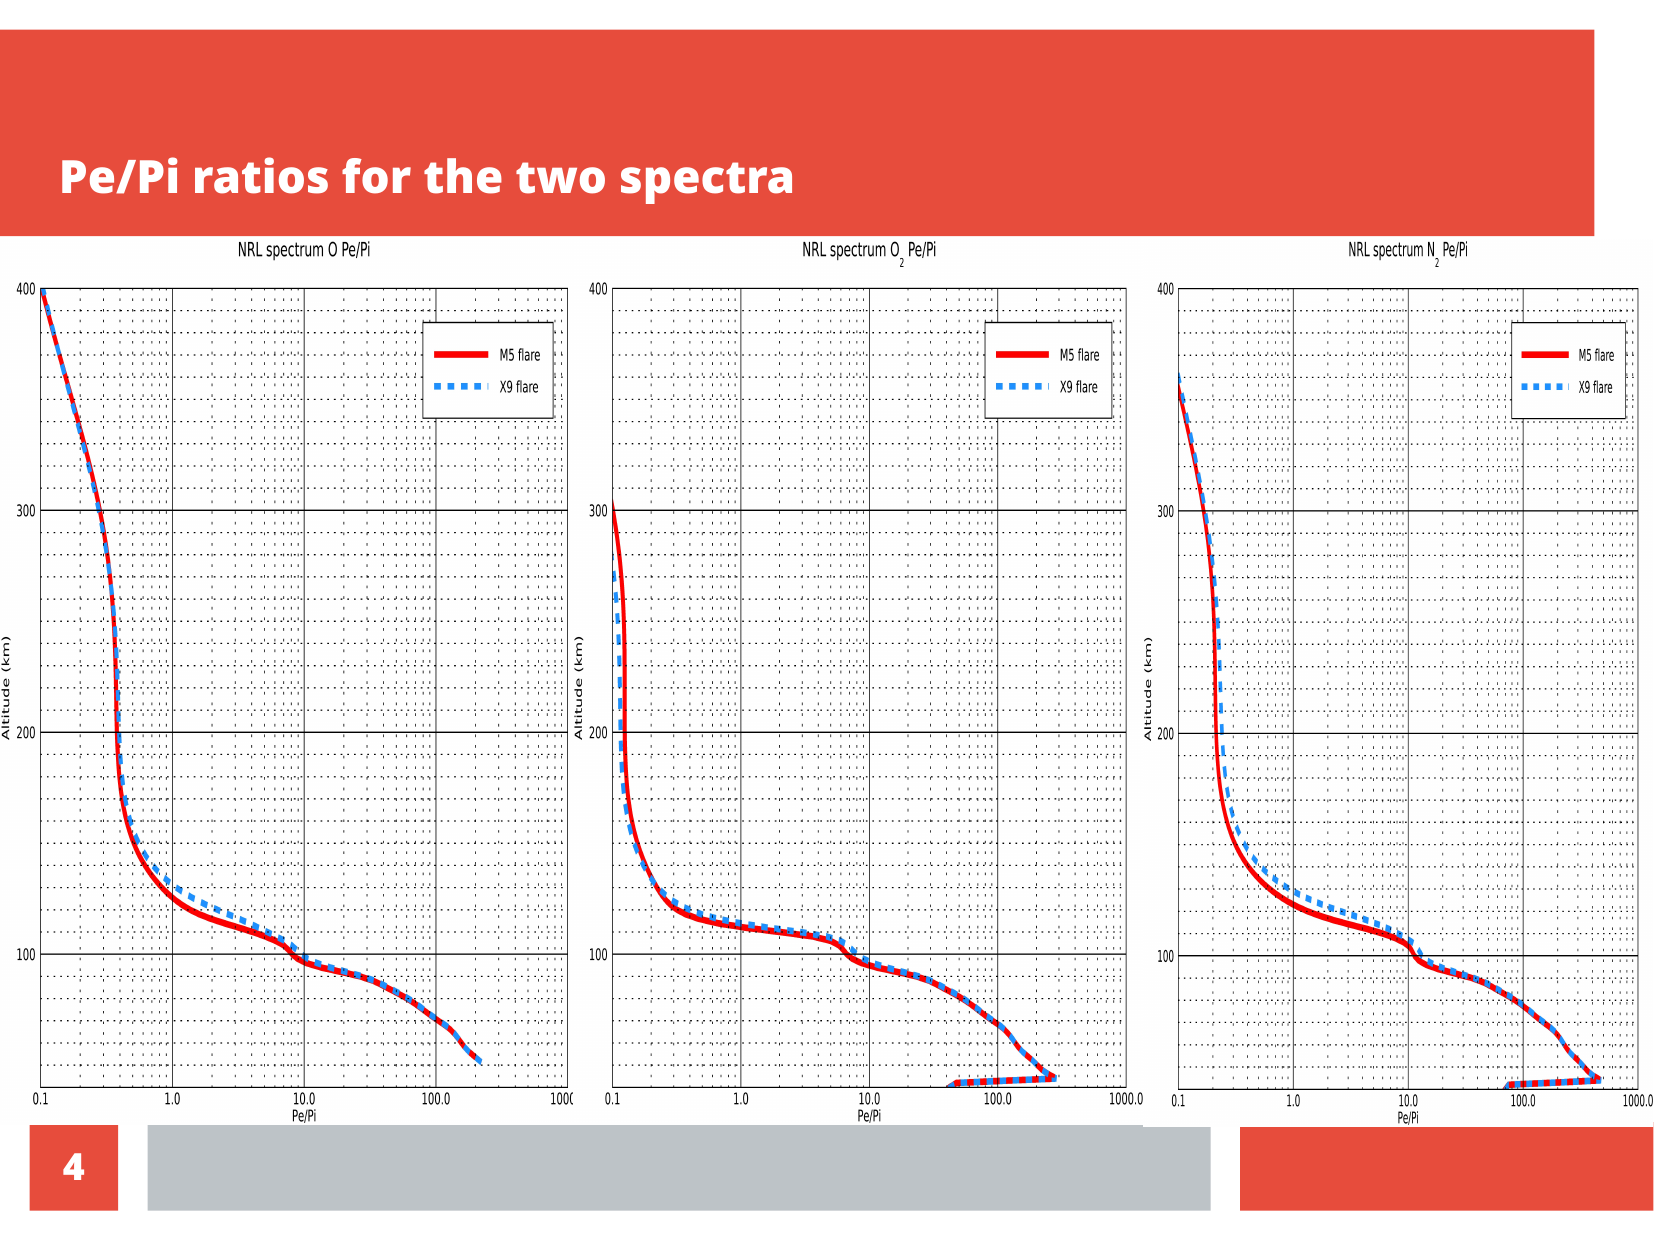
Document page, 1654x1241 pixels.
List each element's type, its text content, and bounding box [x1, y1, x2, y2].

title Pe/Pi ratios for the two spectra [59, 59, 1595, 207]
picture [0, 239, 1654, 1127]
